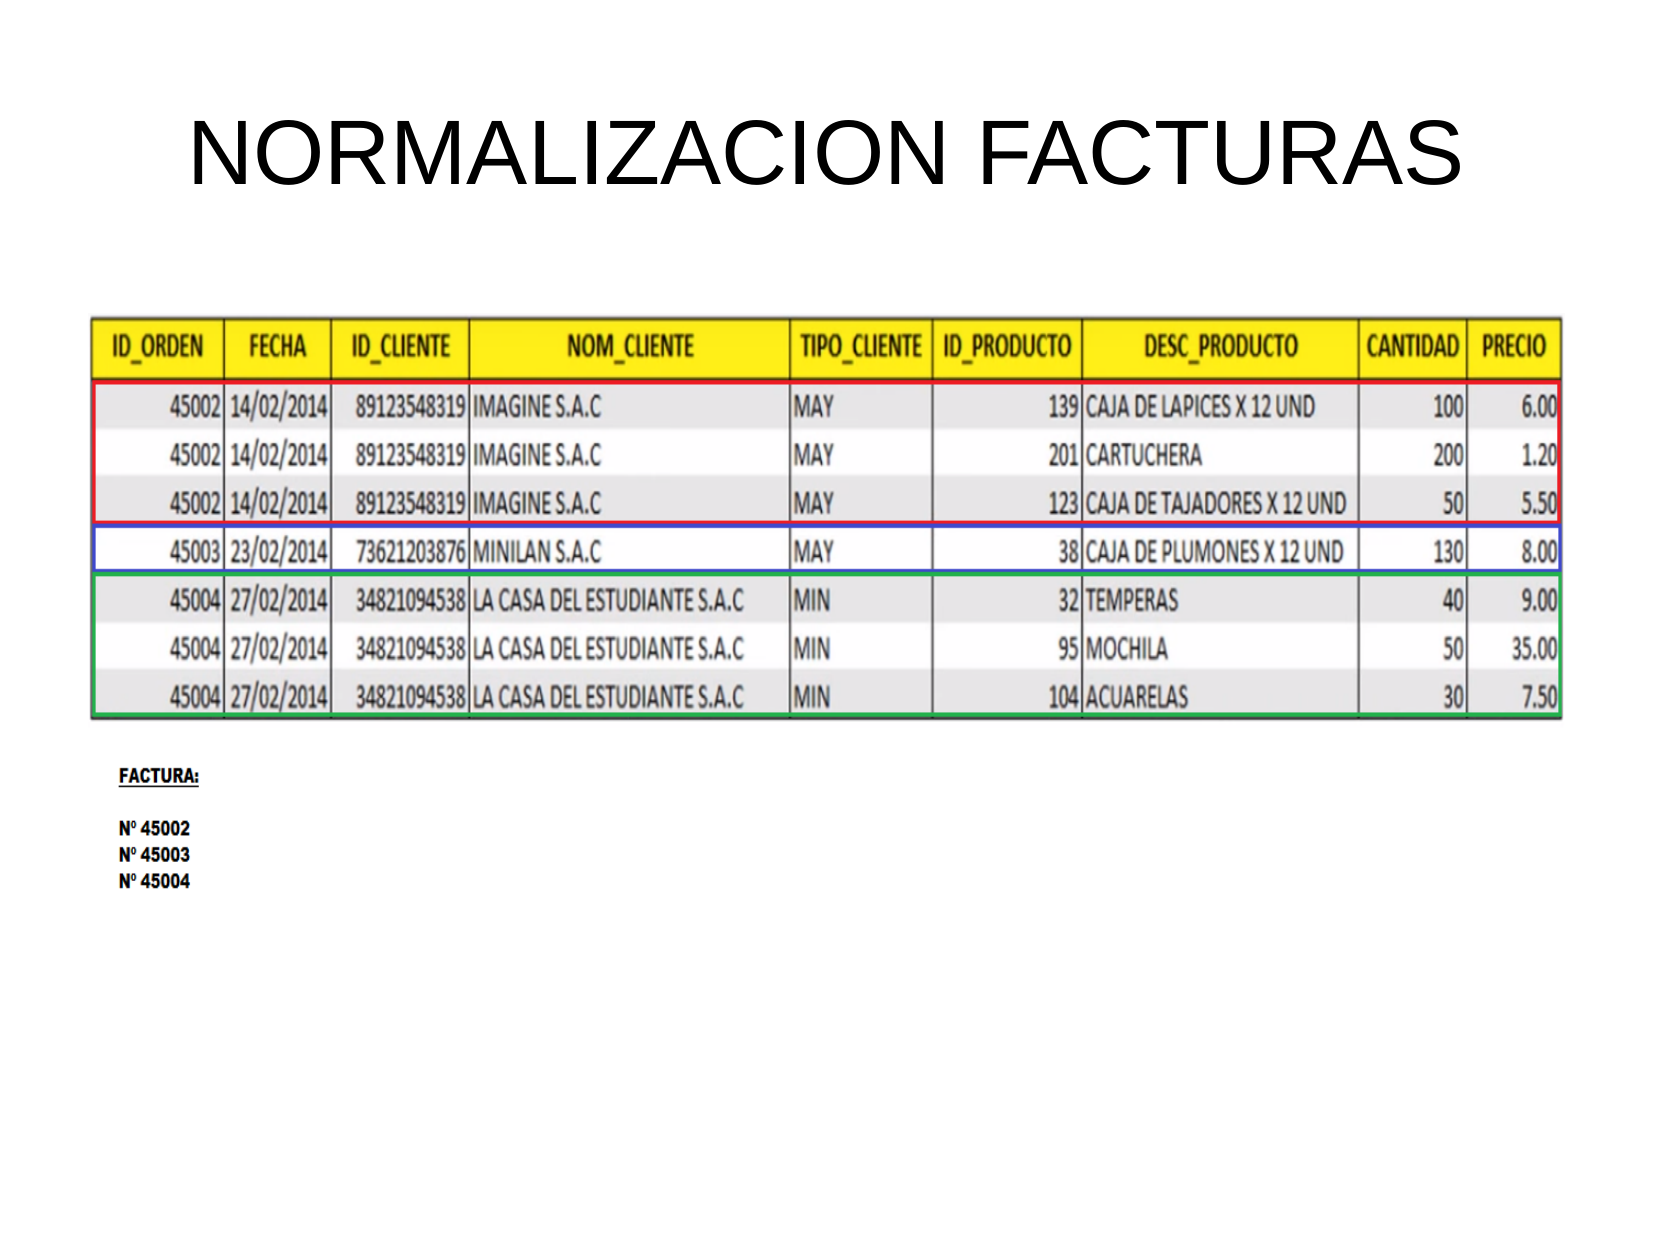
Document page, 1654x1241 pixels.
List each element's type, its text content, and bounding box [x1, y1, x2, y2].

title NORMALIZACION FACTURAS [82, 49, 1571, 257]
picture [88, 313, 1565, 922]
